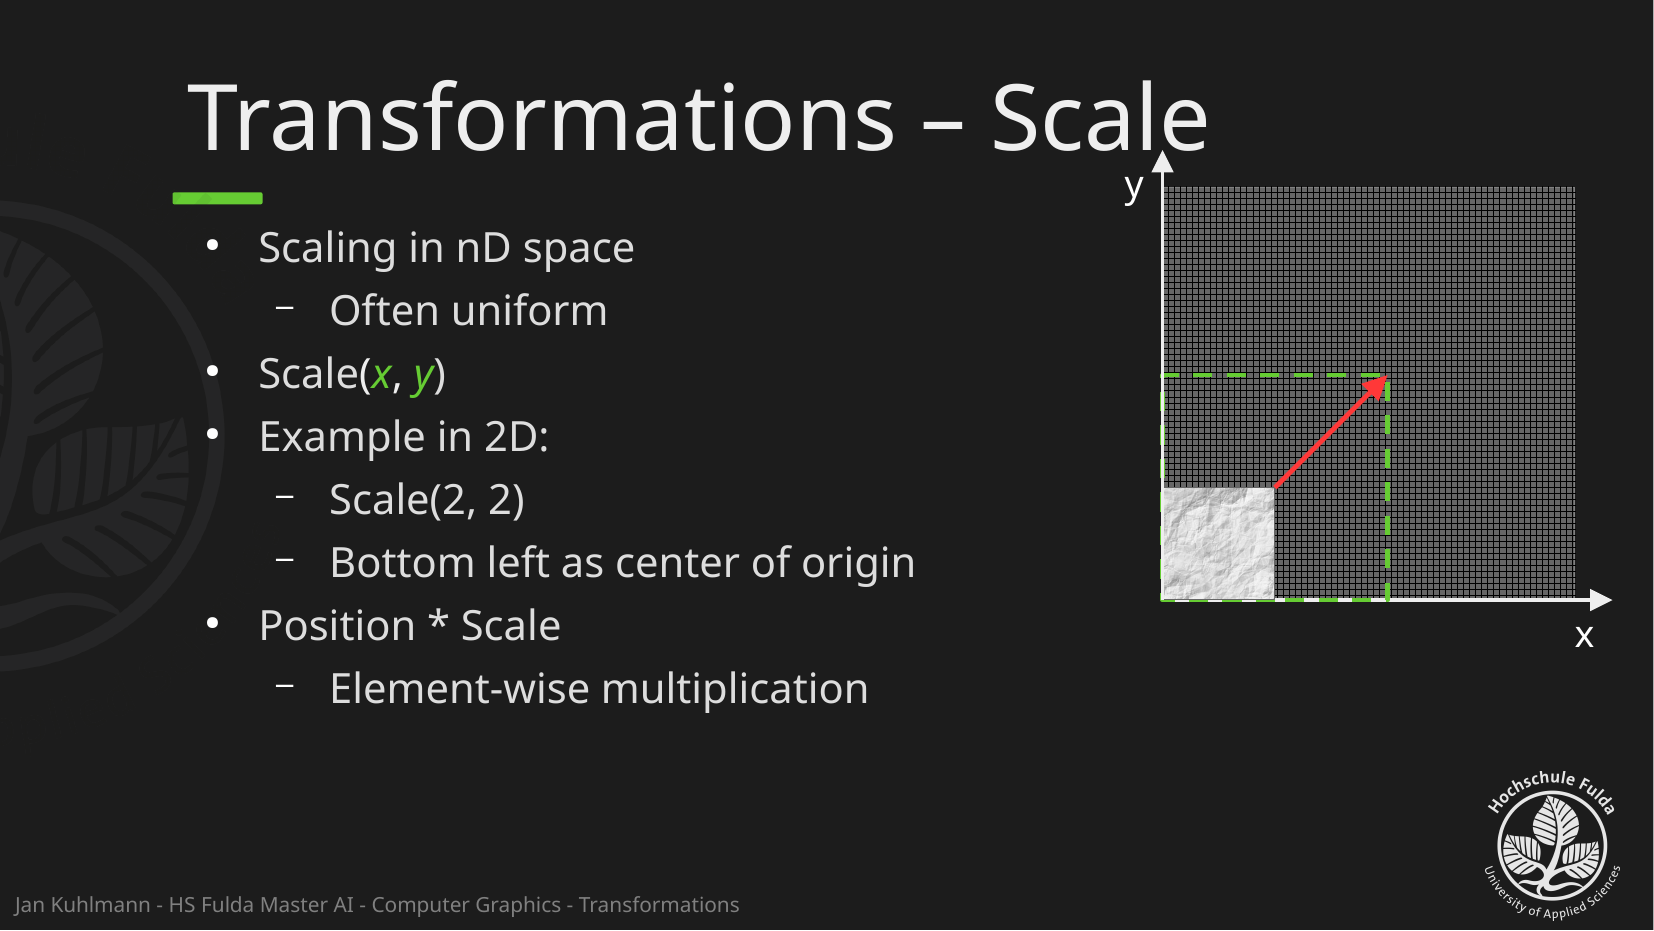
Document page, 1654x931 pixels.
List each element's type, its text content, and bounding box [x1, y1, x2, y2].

title Transformations – Scale [187, 37, 1571, 193]
text_box [1164, 186, 1577, 600]
picture [1485, 771, 1620, 921]
list Scaling in nD space Often uniform Scale(x, y) Example in 2D: Scale(2, 2) Bottom left as center of origin Position * Scale Element-wise multiplication [187, 217, 938, 758]
text_box x [1559, 601, 1613, 667]
text_box y [1109, 150, 1162, 217]
